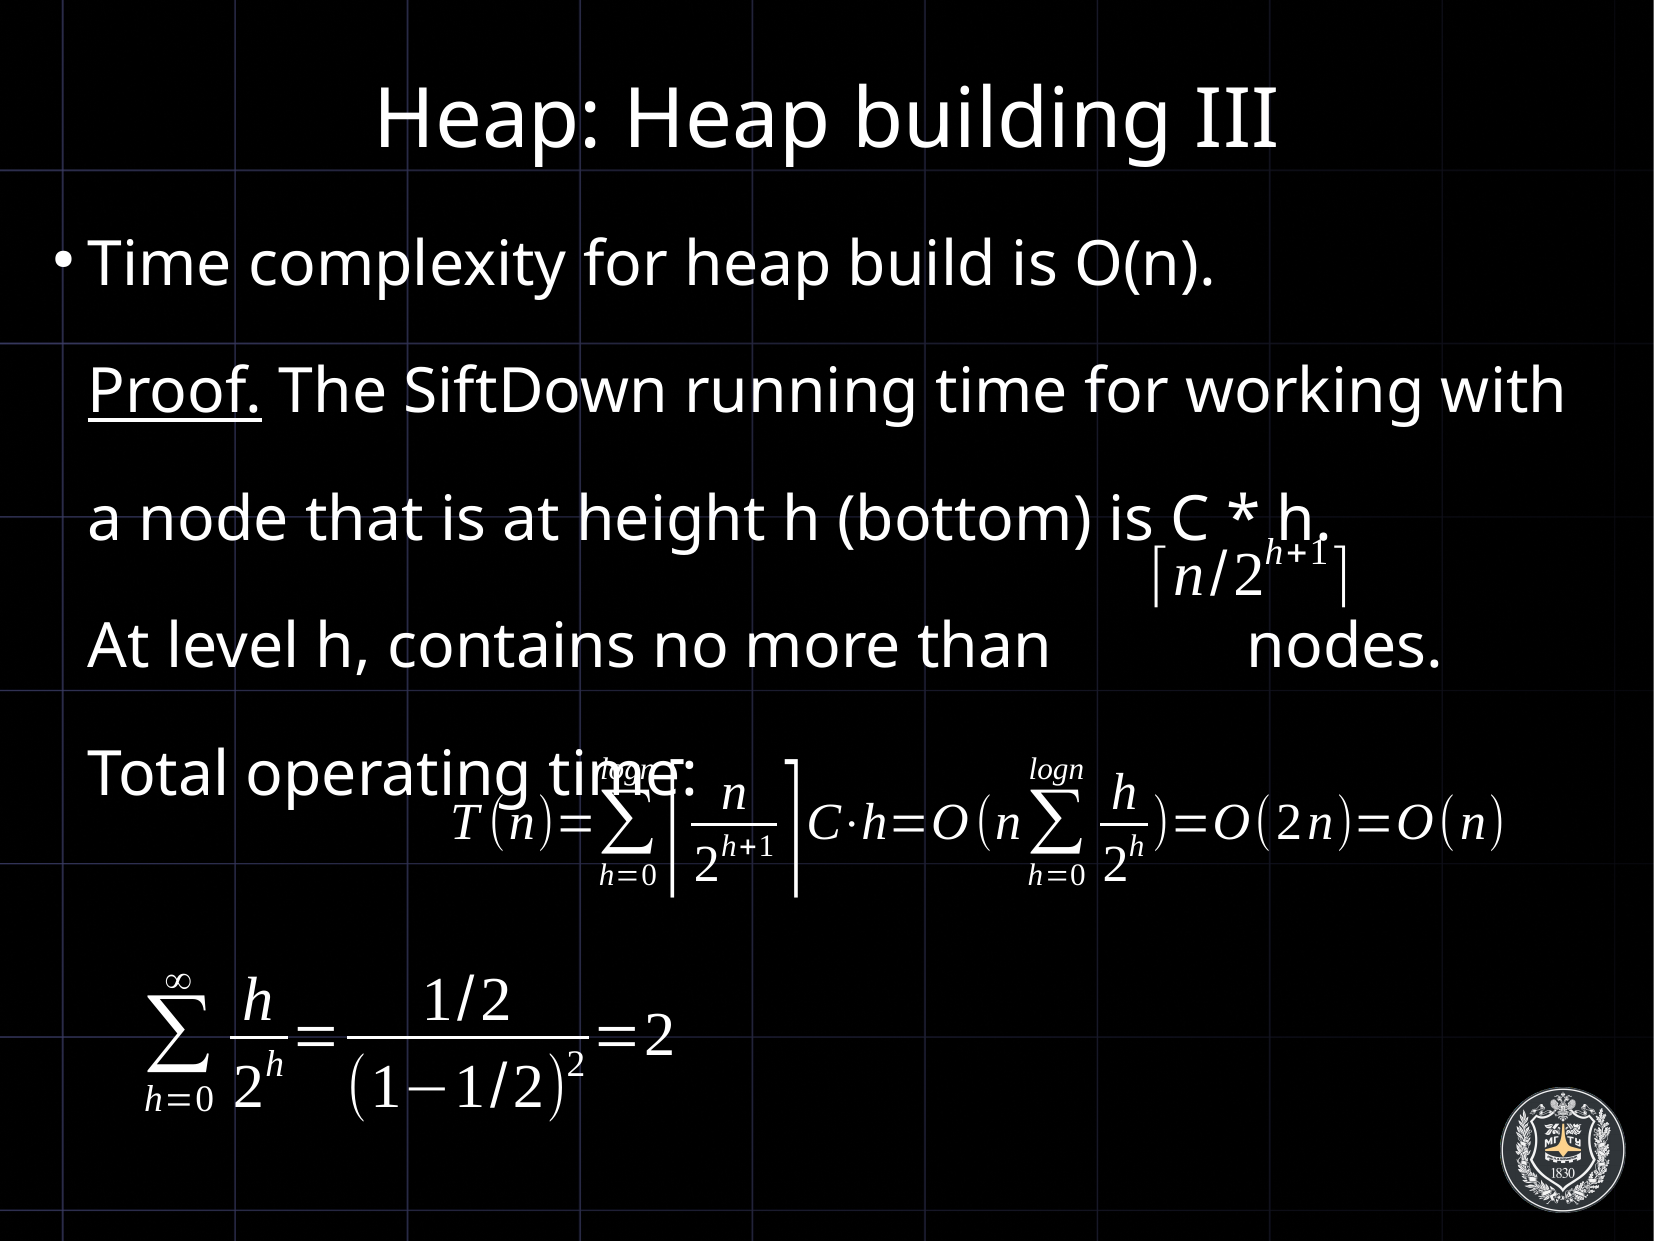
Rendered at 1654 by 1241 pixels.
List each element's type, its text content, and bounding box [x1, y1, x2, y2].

title Heap: Heap building III [82, 37, 1571, 168]
chart [450, 751, 1507, 901]
chart [142, 963, 676, 1126]
text_box Time complexity for heap build is O(n). Proof. The SiftDown running time for working with a node that is at height h (bottom) is C * h. At level h, contains no more than nodes. Total operating time: [37, 168, 1613, 751]
picture [0, 0, 1654, 1241]
chart [1150, 530, 1351, 612]
